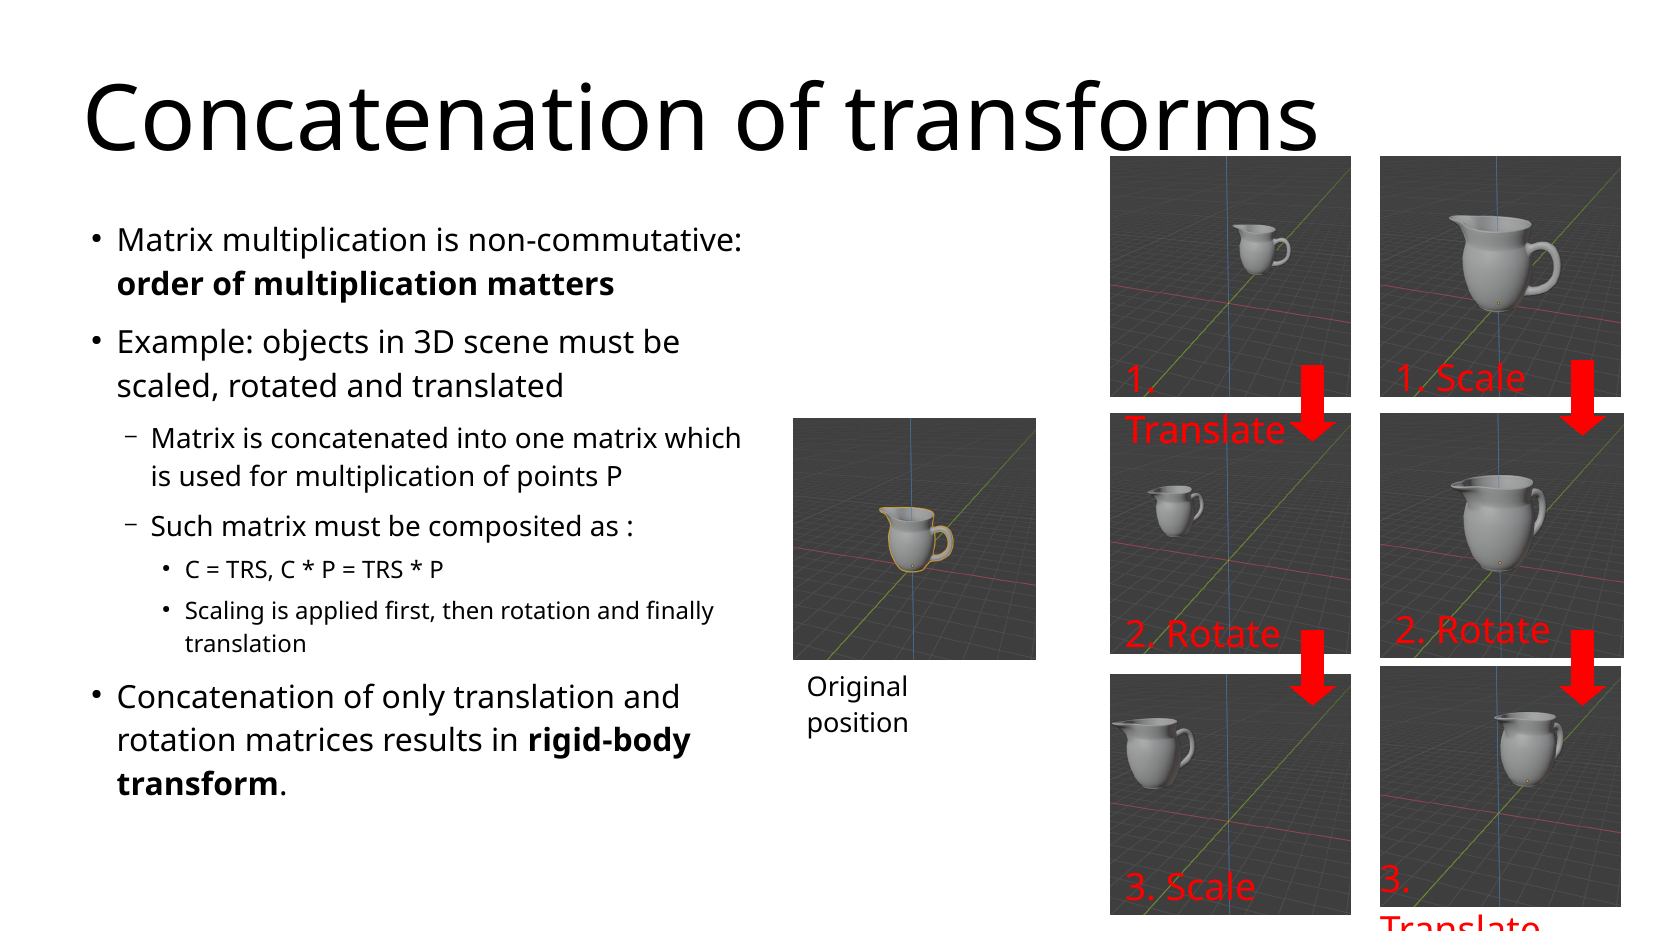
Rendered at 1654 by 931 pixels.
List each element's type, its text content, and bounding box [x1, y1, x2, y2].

text_box 1. Translate [1110, 345, 1306, 407]
list Matrix multiplication is non-commutative: order of multiplication matters Example: objects in 3D scene must be scaled, rotated and translated Matrix is concatenated into one matrix which is used for multiplication of points P Such matrix must be composited as : C = TRS, C * P = TRS * P Scaling is applied first, then rotation and finally translation Concatenation of only translation and rotation matrices results in rigid-body transform. [82, 217, 751, 856]
text_box [1560, 360, 1606, 436]
text_box [1560, 630, 1606, 706]
text_box Original position [791, 659, 1017, 709]
text_box 3. Scale [1110, 853, 1306, 915]
text_box 3. Translate [1365, 845, 1561, 907]
picture [1110, 674, 1351, 915]
text_box [1290, 365, 1336, 441]
picture [1380, 156, 1621, 397]
picture [1110, 413, 1351, 655]
text_box 2. Rotate [1110, 600, 1306, 662]
text_box 1. Scale [1380, 343, 1576, 406]
text_box [1290, 630, 1336, 706]
picture [1380, 666, 1621, 907]
picture [1110, 156, 1351, 397]
picture [1380, 413, 1624, 658]
picture [793, 418, 1036, 661]
title Concatenation of transforms [82, 37, 1571, 193]
text_box 2. Rotate [1380, 596, 1576, 658]
